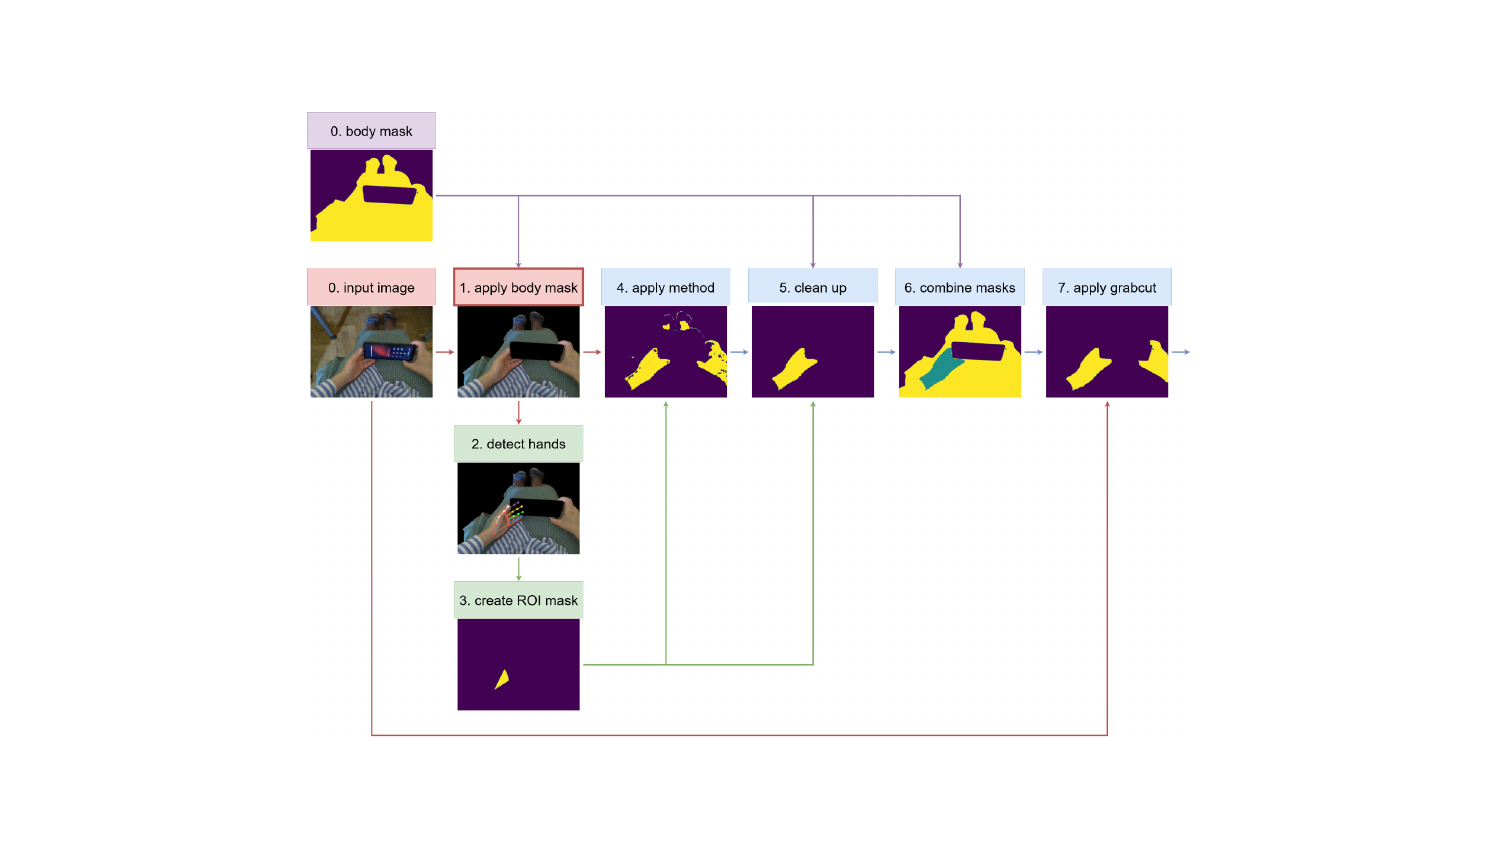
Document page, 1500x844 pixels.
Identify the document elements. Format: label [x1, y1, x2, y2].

picture [307, 106, 1193, 738]
